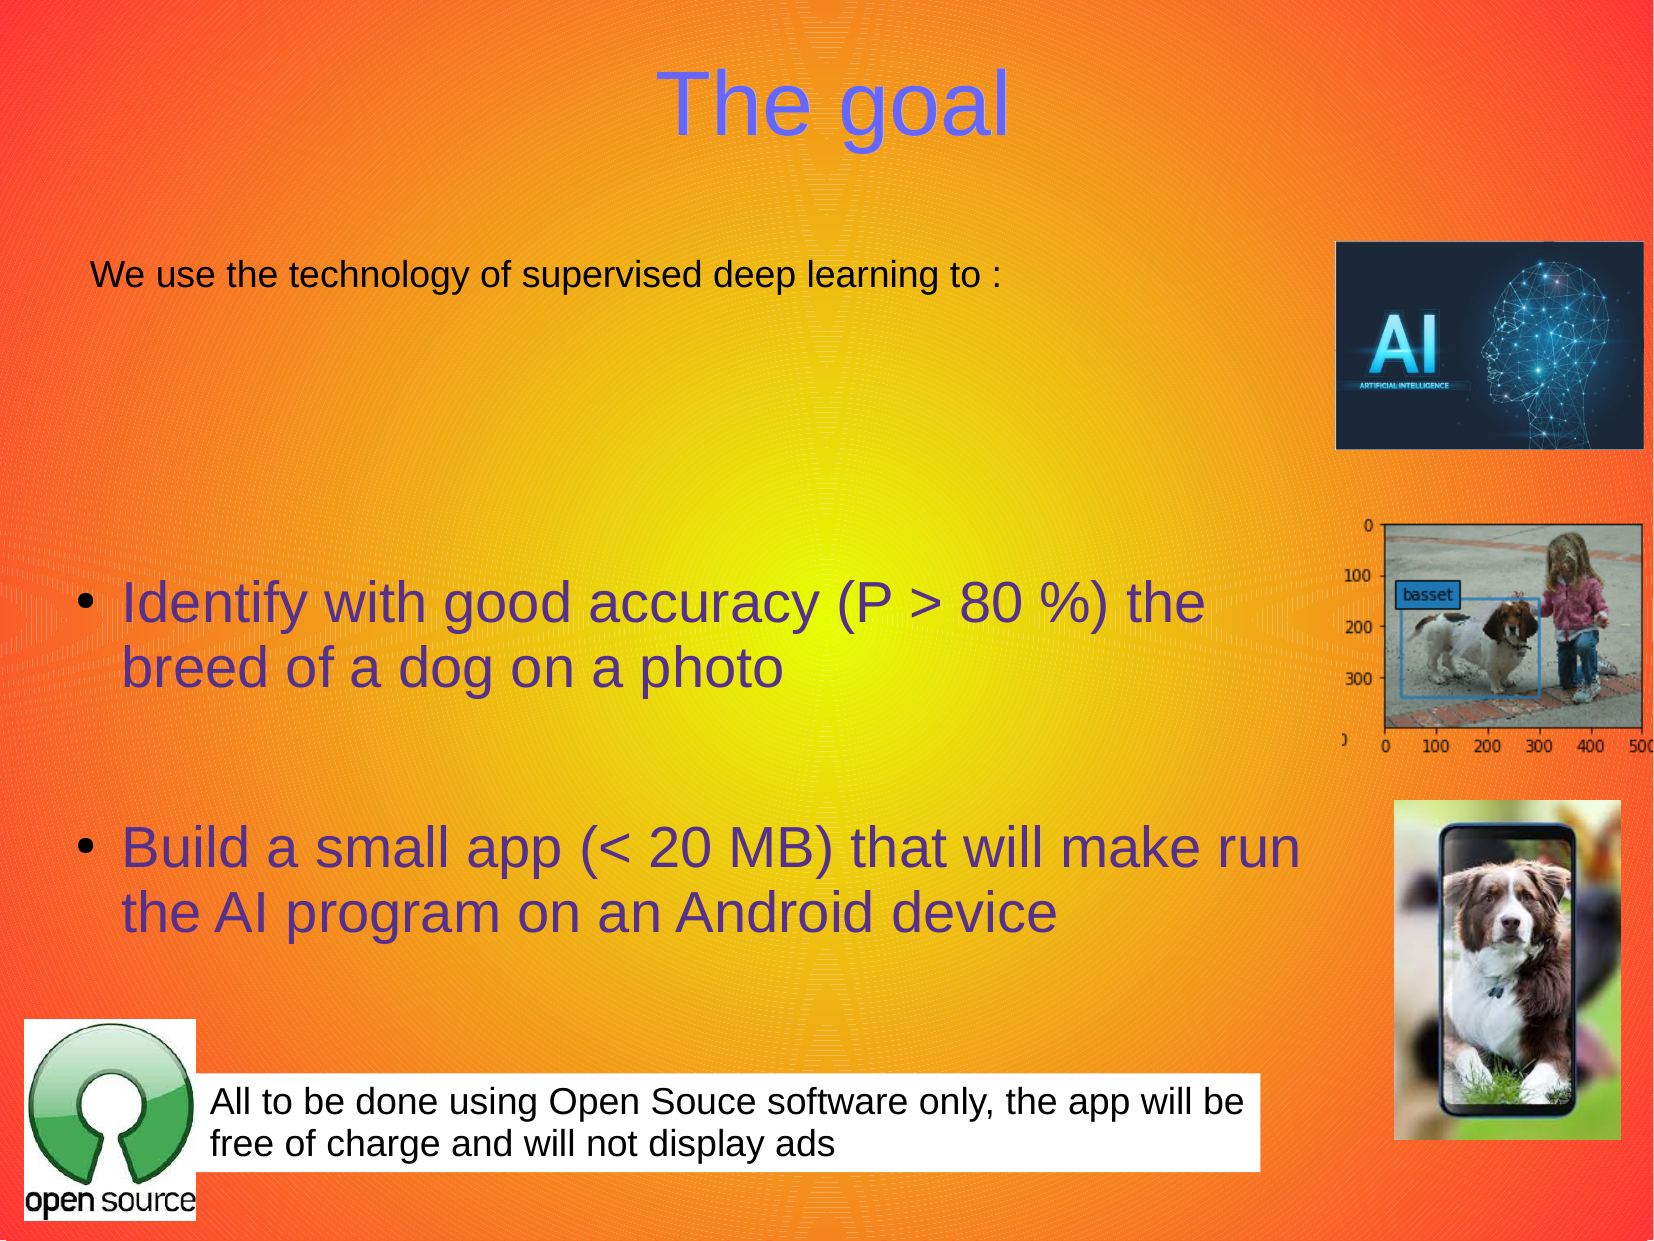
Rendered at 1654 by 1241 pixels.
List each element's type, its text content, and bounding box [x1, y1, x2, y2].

picture [1342, 499, 1654, 765]
text_box All to be done using Open Souce software only, the app will be free of charge and will not display ads [196, 1073, 1261, 1173]
list Identify with good accuracy (P > 80 %) the breed of a dog on a photo Build a small app (< 20 MB) that will make run the AI program on an Android device [60, 569, 1343, 950]
text_box We use the technology of supervised deep learning to : [75, 246, 1335, 345]
title The goal [90, 0, 1579, 208]
picture [24, 1019, 196, 1221]
picture [1394, 800, 1621, 1140]
picture [1335, 241, 1644, 450]
